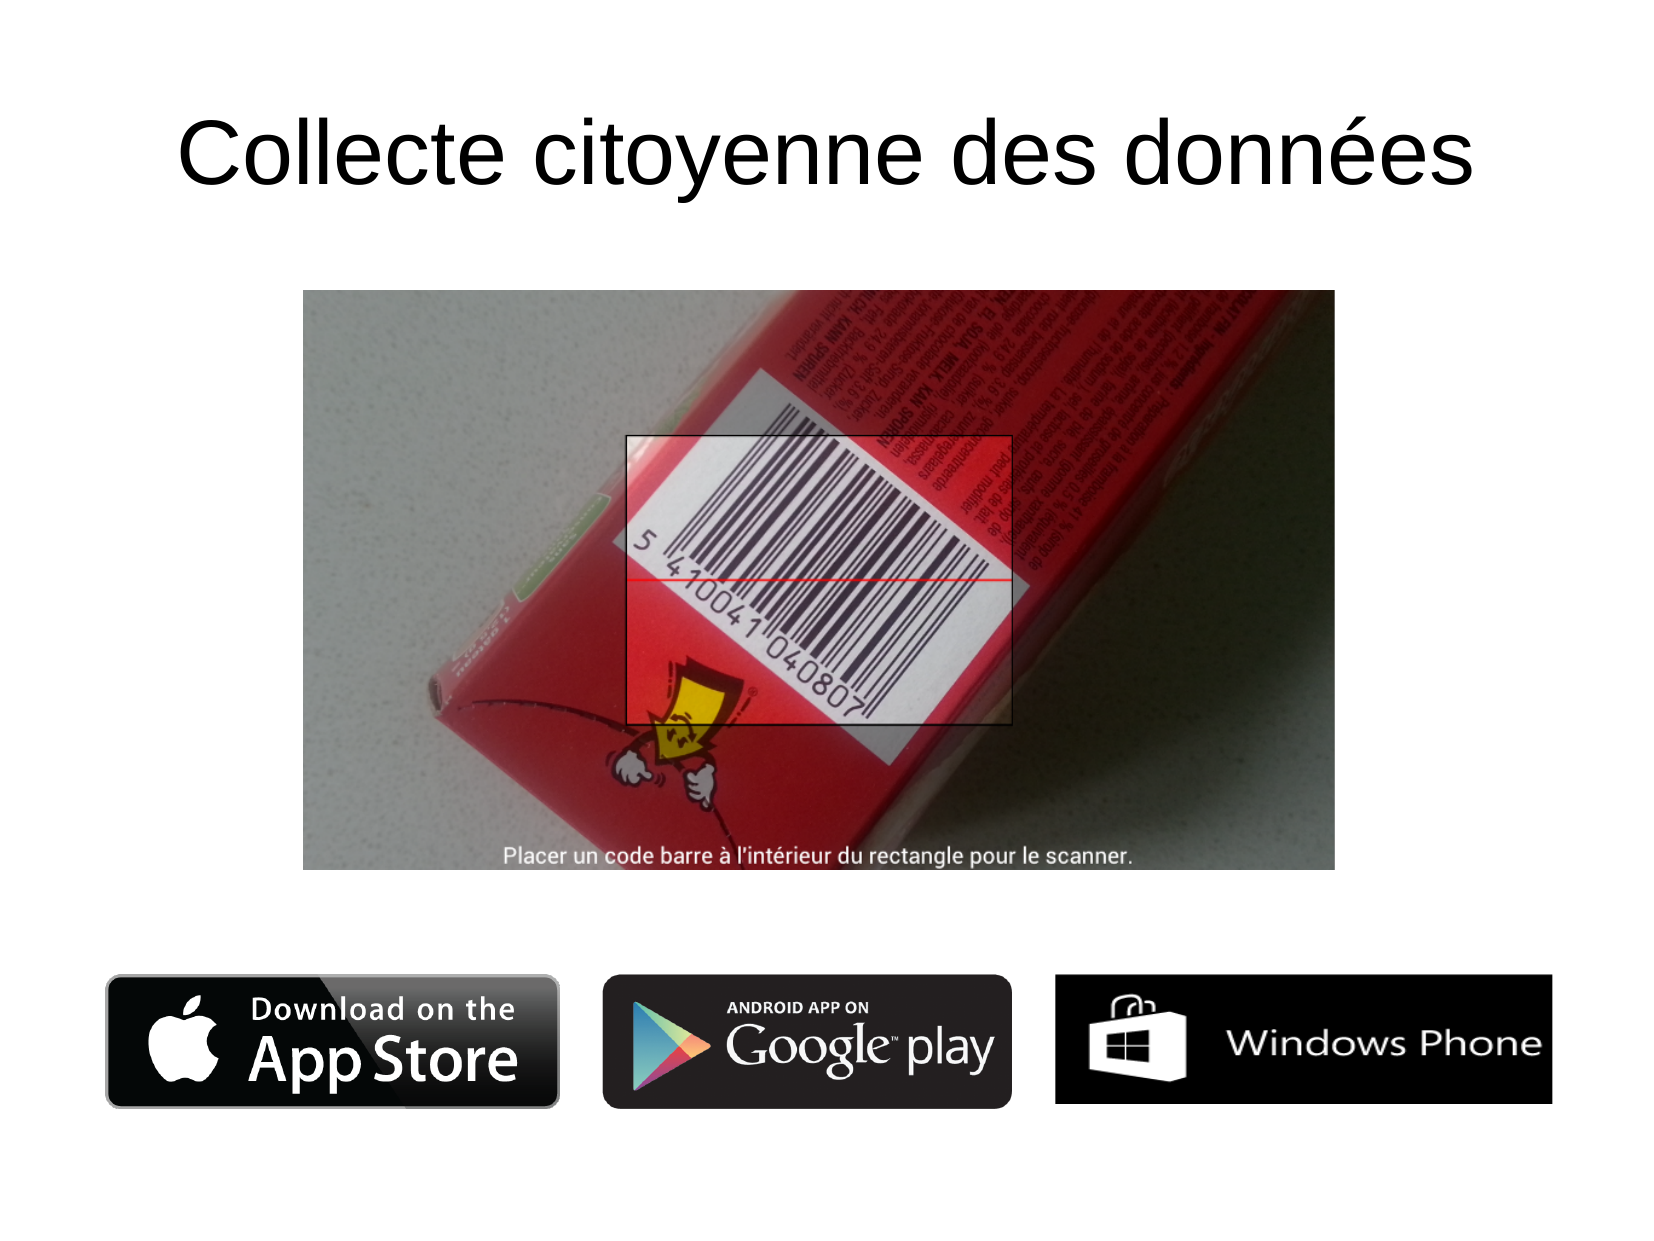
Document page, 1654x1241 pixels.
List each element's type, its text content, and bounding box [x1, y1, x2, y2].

picture [105, 974, 560, 1109]
picture [602, 974, 1012, 1109]
picture [303, 290, 1336, 871]
picture [1055, 974, 1553, 1104]
title Collecte citoyenne des données [82, 49, 1571, 257]
